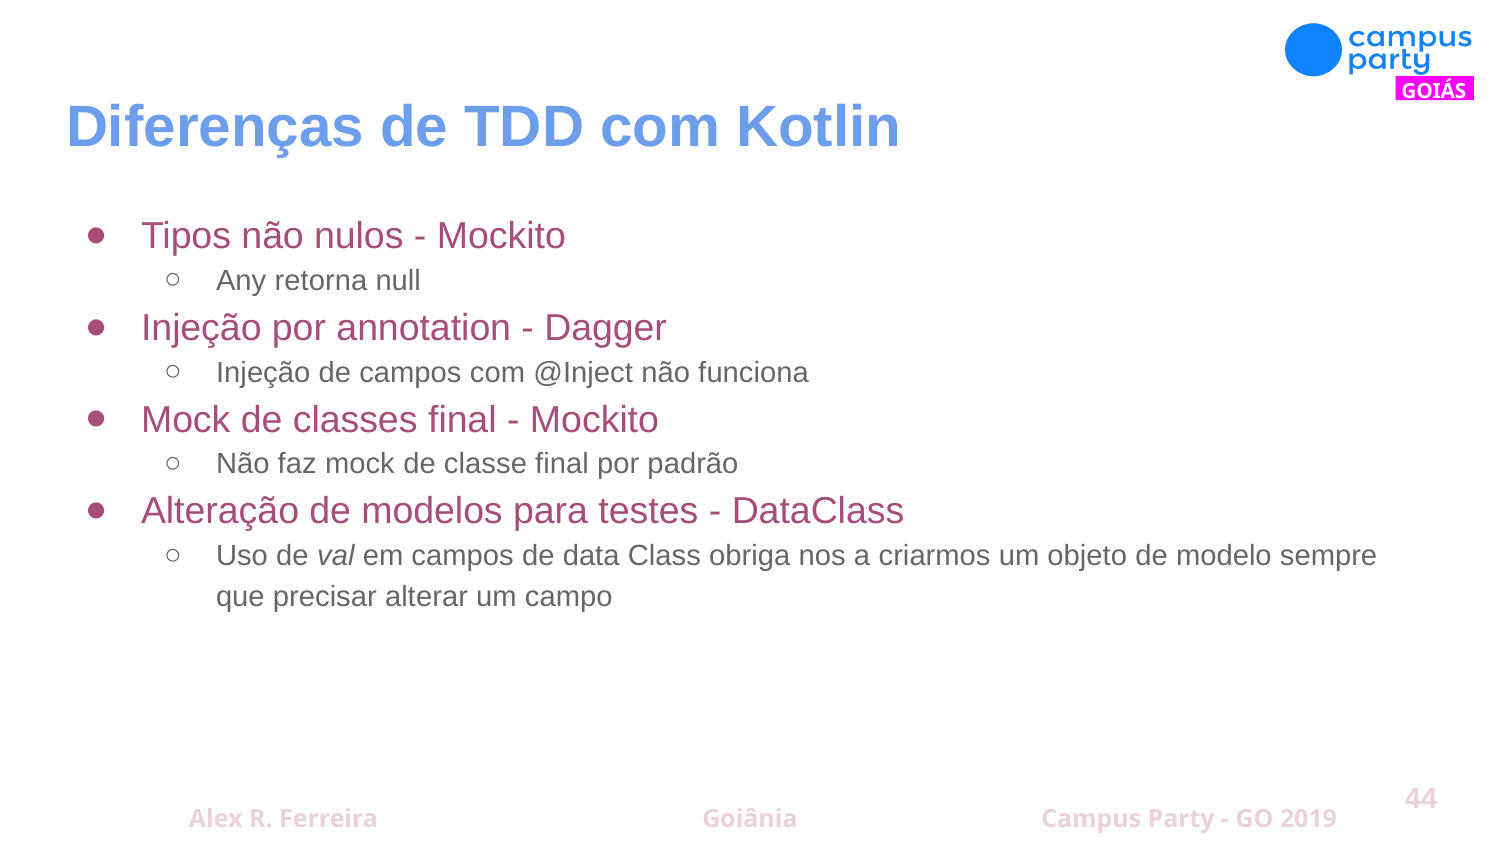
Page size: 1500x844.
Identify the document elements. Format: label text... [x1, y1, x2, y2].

title Diferenças de TDD com Kotlin [51, 72, 1449, 167]
list Tipos não nulos - Mockito Any retorna null Injeção por annotation - Dagger Injeção de campos com @Inject não funciona Mock de classes final - Mockito Não faz mock de classe final por padrão Alteração de modelos para testes - DataClass Uso de val em campos de data Class obriga nos a criarmos um objeto de modelo sempre que precisar alterar um campo [51, 189, 1449, 750]
slide_number <número> [1389, 764, 1480, 830]
picture [1280, 18, 1477, 80]
